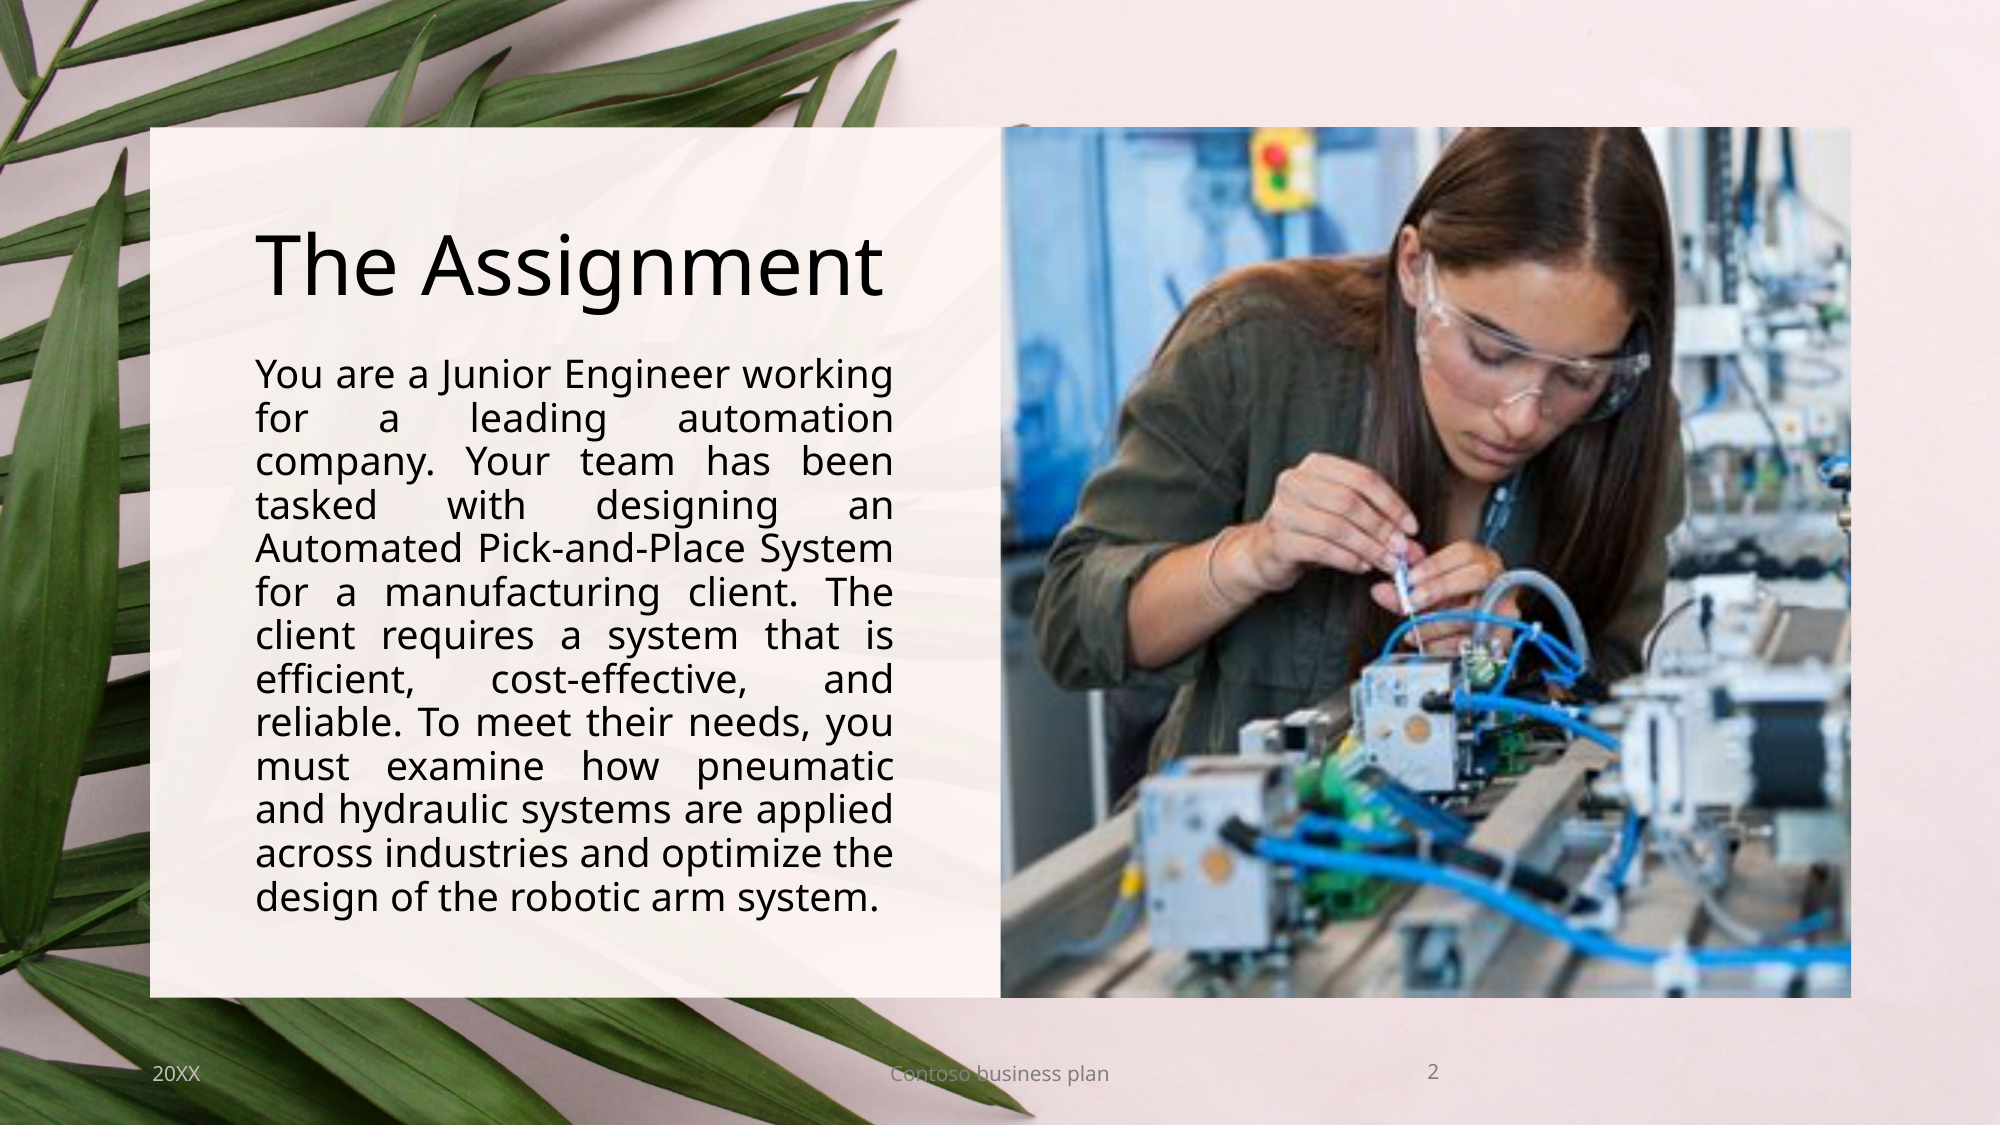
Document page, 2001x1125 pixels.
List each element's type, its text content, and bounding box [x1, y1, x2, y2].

text_box 2 [1412, 1042, 1863, 1103]
text_box Contoso business plan [662, 1042, 1338, 1103]
title The Assignment [240, 186, 911, 344]
text_box 20XX [137, 1042, 588, 1103]
list You are a Junior Engineer working for a leading automation company. Your team has been tasked with designing an Automated Pick-and-Place System for a manufacturing client. The client requires a system that is efficient, cost-effective, and reliable. To meet their needs, you must examine how pneumatic and hydraulic systems are applied across industries and optimize the design of the robotic arm system. [240, 349, 911, 939]
picture [1000, 127, 1852, 998]
